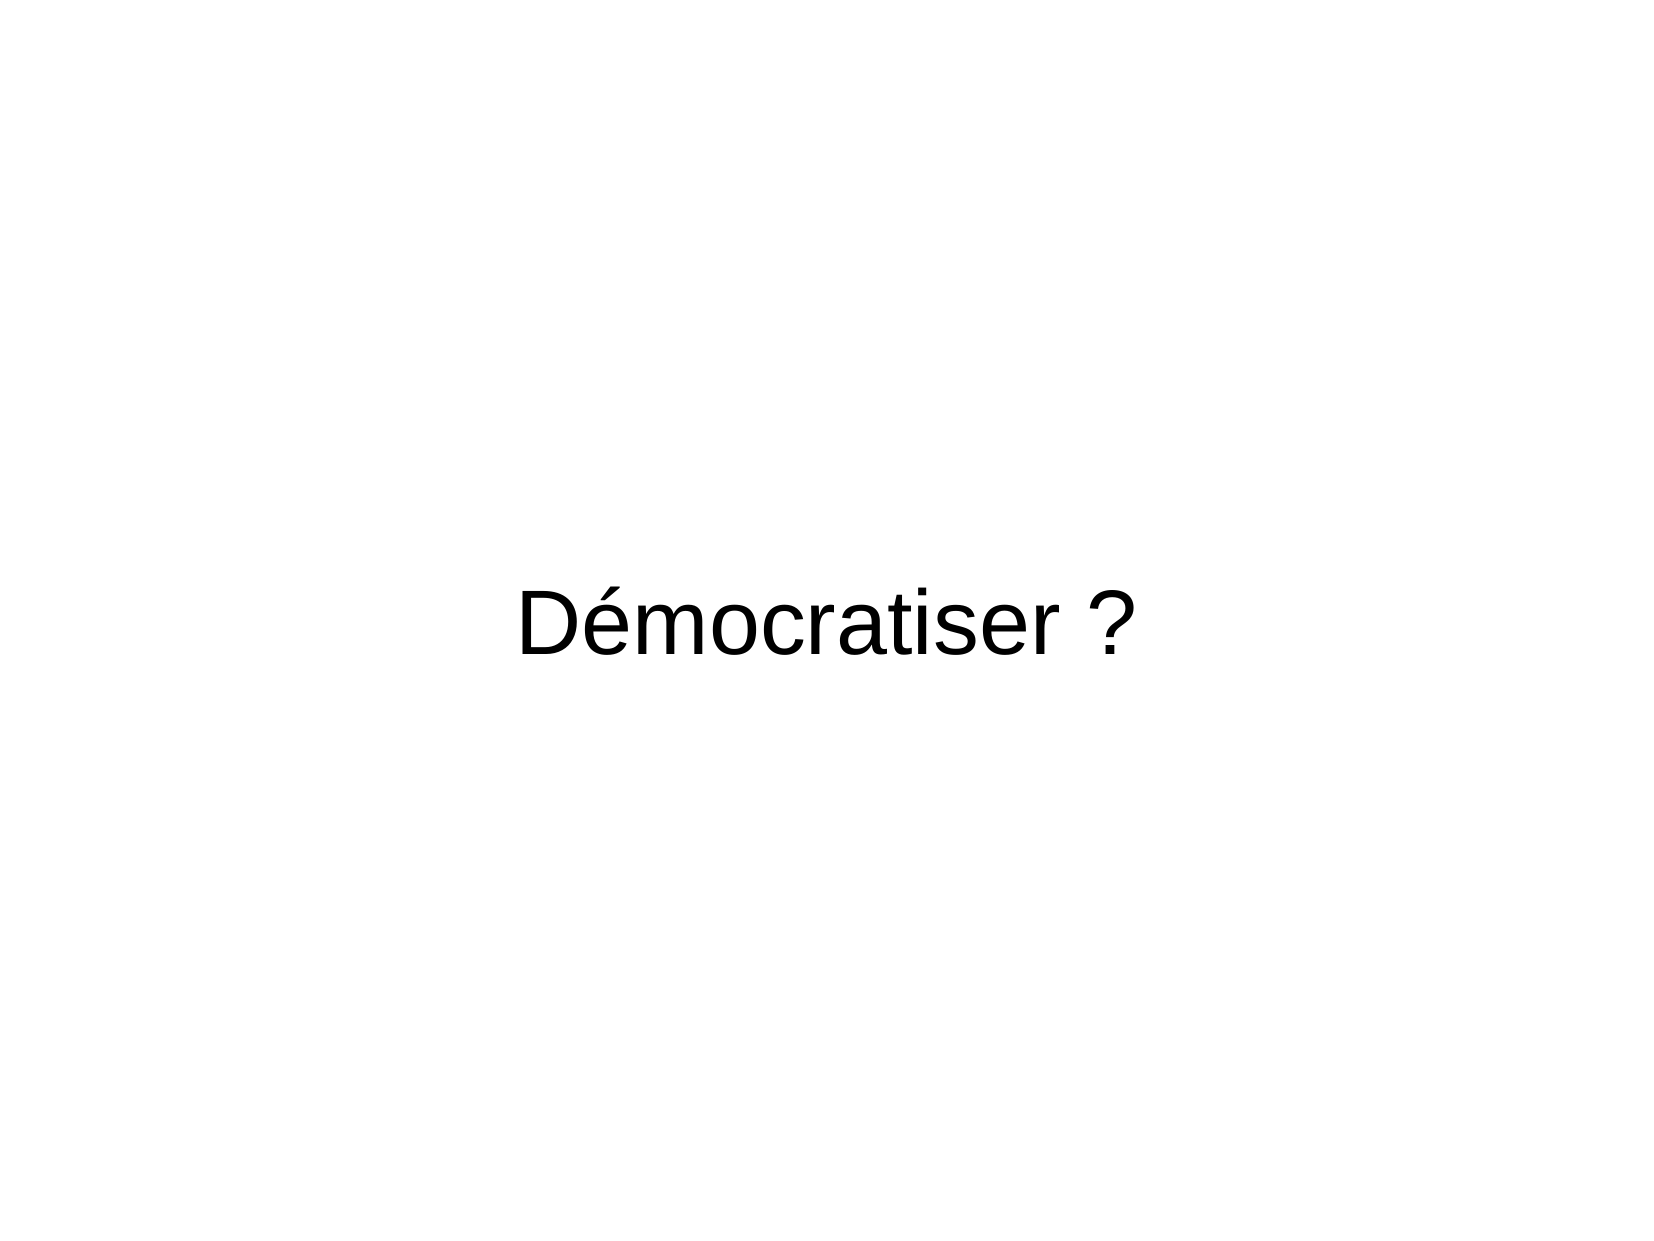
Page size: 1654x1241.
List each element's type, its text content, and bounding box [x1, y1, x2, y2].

title Démocratiser ? [82, 519, 1571, 727]
